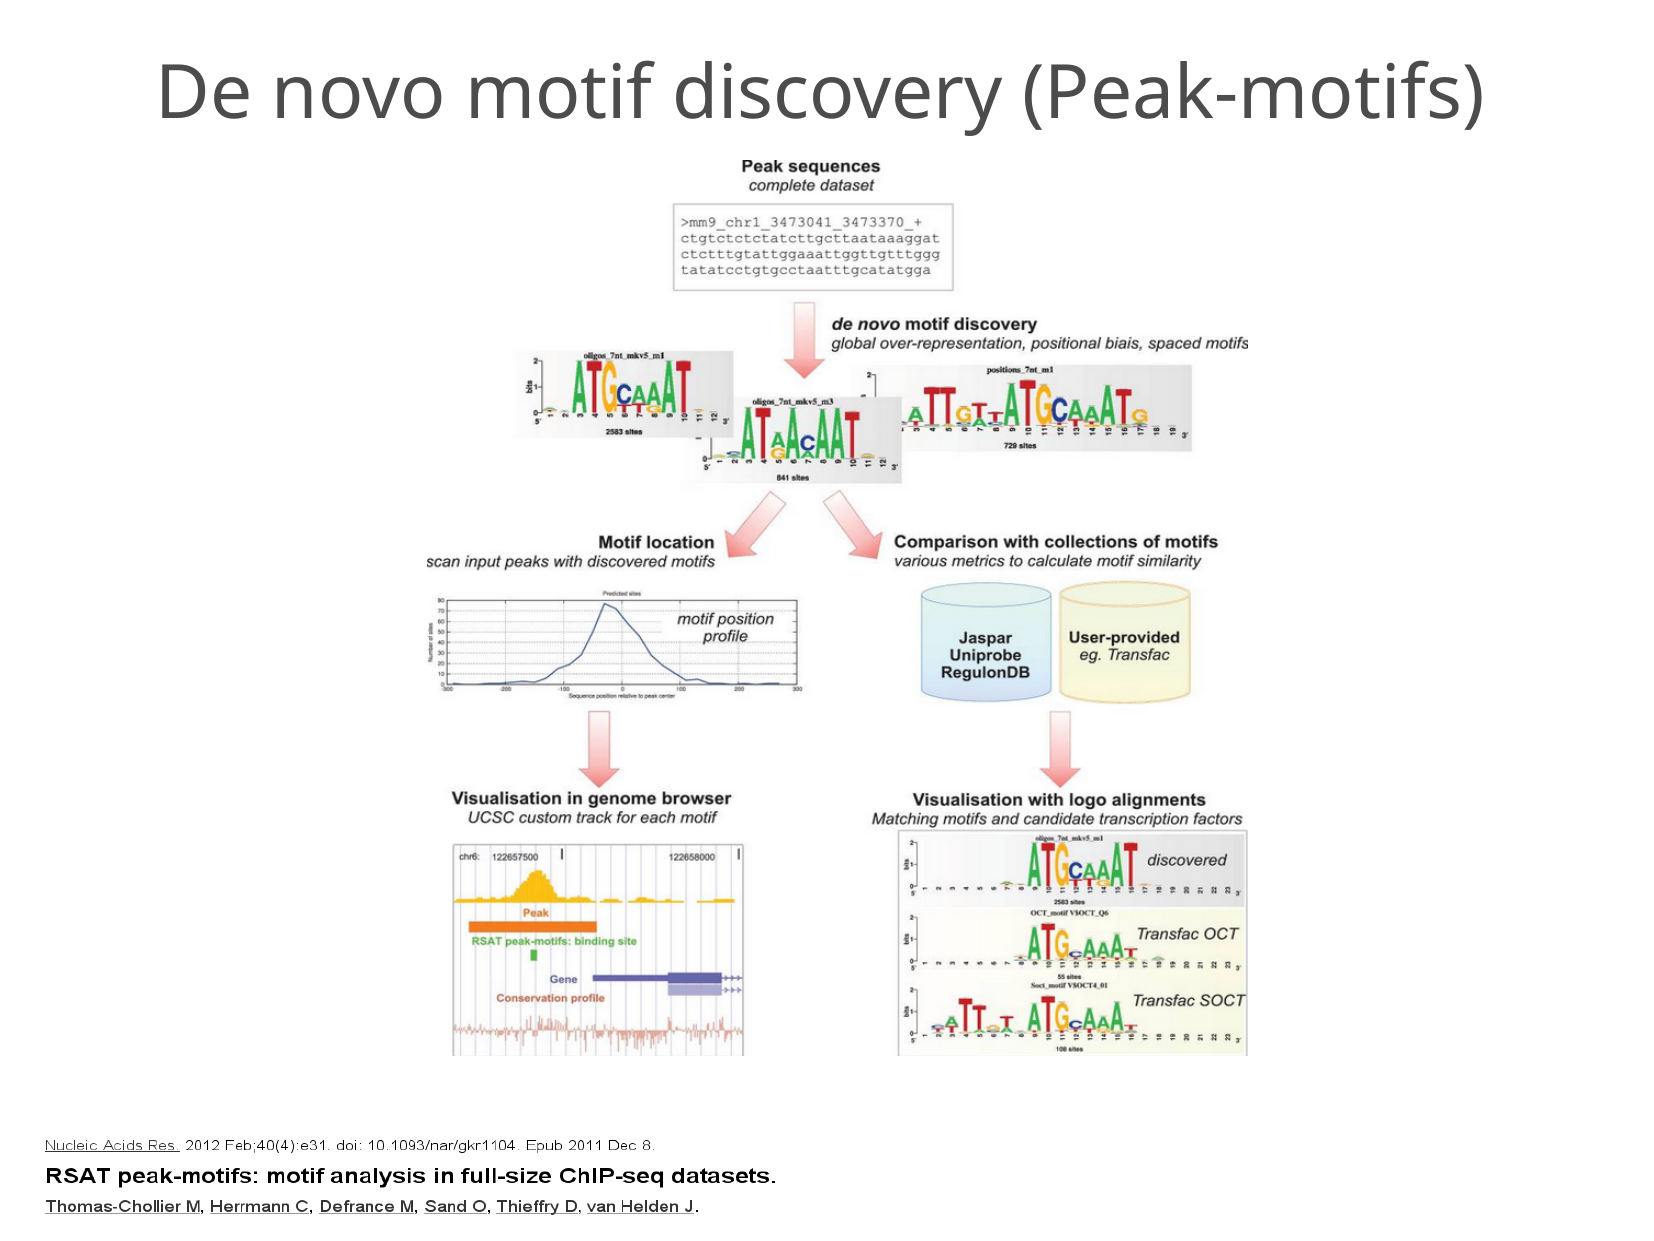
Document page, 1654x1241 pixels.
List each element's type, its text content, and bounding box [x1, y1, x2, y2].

picture [427, 160, 1248, 1056]
title De novo motif discovery (Peak-motifs) [76, 13, 1565, 166]
picture [30, 1134, 792, 1219]
